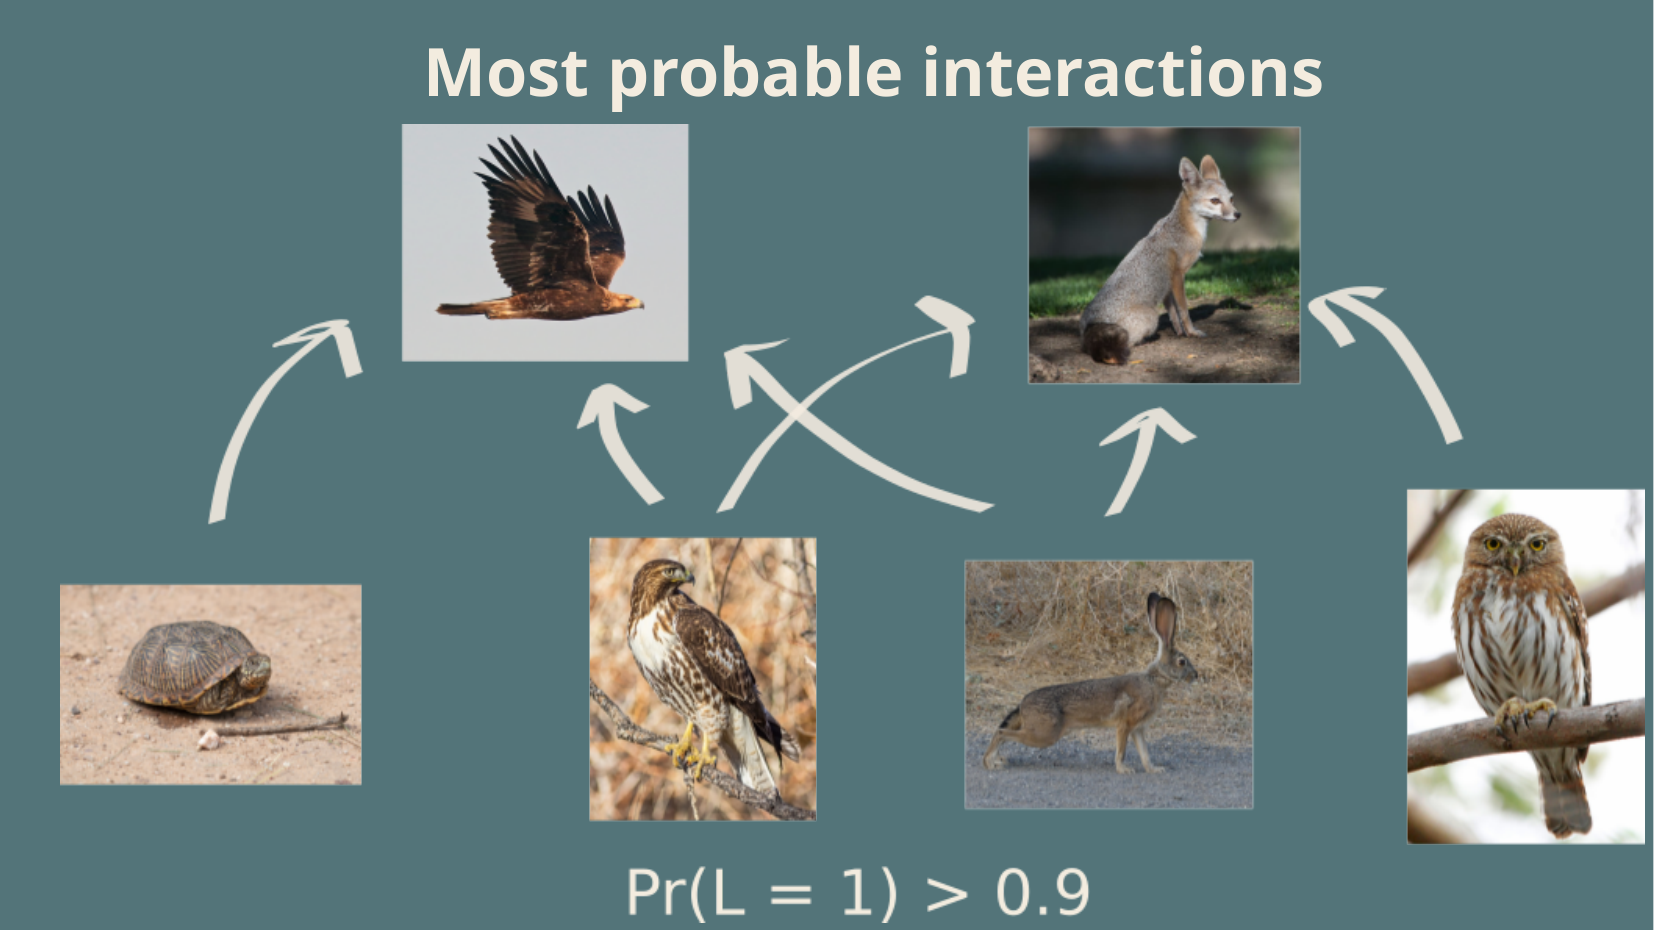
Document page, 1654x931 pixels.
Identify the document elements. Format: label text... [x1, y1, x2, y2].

text_box Most probable interactions [408, 17, 1245, 121]
picture [60, 124, 1645, 923]
